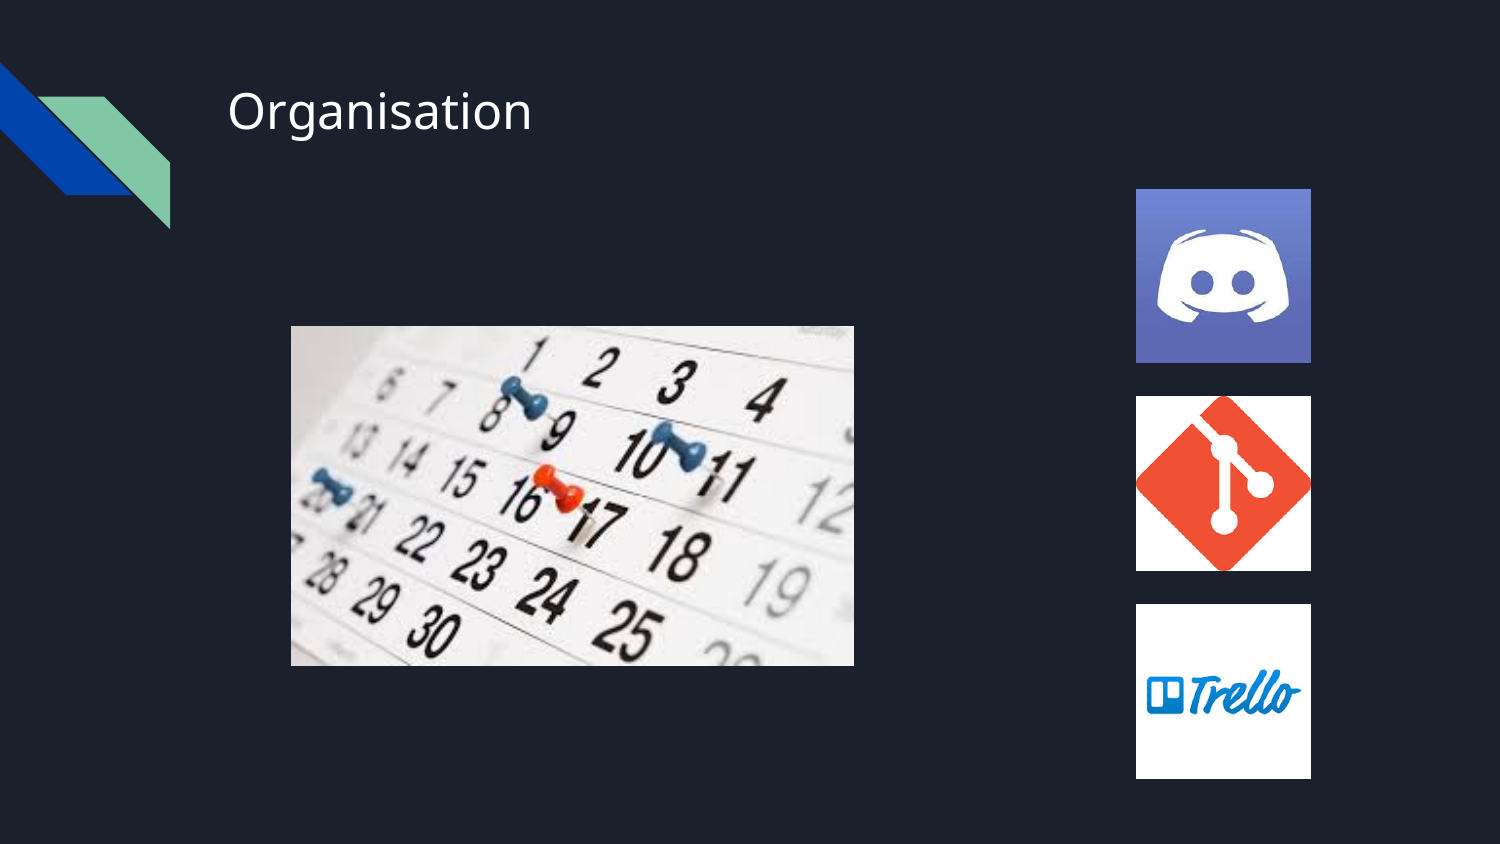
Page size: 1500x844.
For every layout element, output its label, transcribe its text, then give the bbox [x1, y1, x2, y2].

picture [291, 326, 854, 666]
title Organisation [212, 64, 1368, 215]
picture [1136, 396, 1311, 571]
picture [1136, 189, 1311, 363]
picture [1136, 604, 1311, 779]
